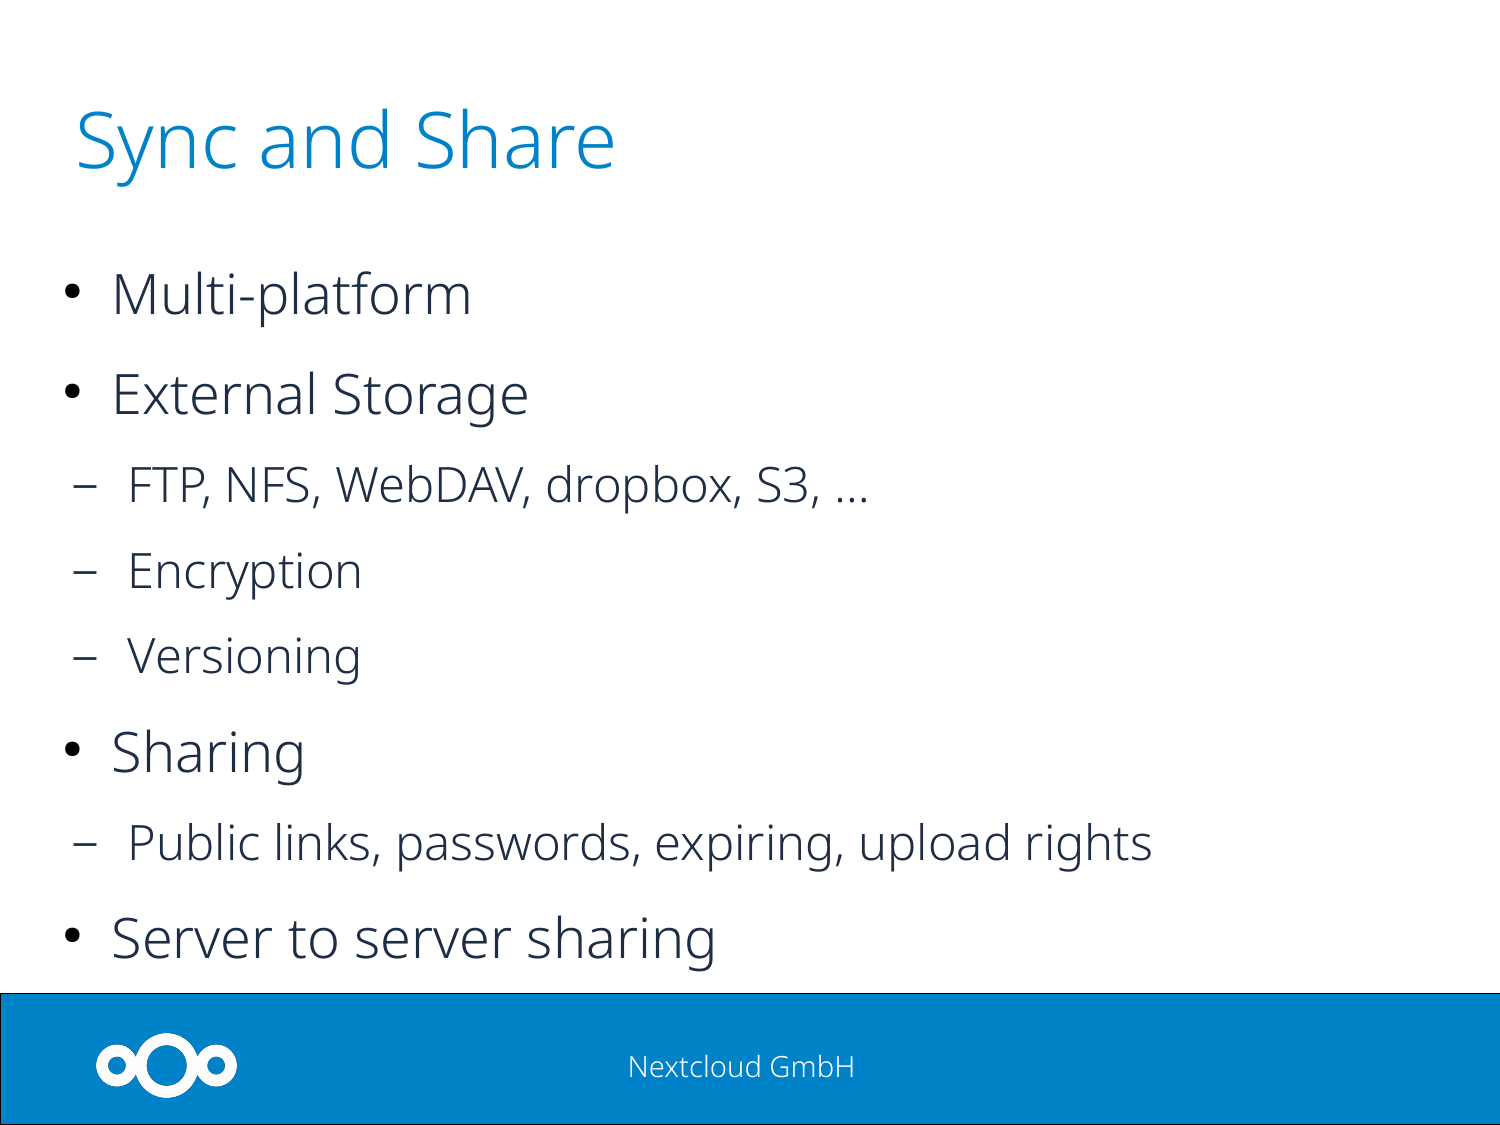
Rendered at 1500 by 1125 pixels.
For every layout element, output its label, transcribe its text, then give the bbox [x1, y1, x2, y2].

title Sync and Share [74, 44, 1425, 233]
picture [96, 1033, 237, 1098]
list Multi-platform External Storage FTP, NFS, WebDAV, dropbox, S3, … Encryption Versioning Sharing Public links, passwords, expiring, upload rights Server to server sharing [46, 254, 1465, 976]
